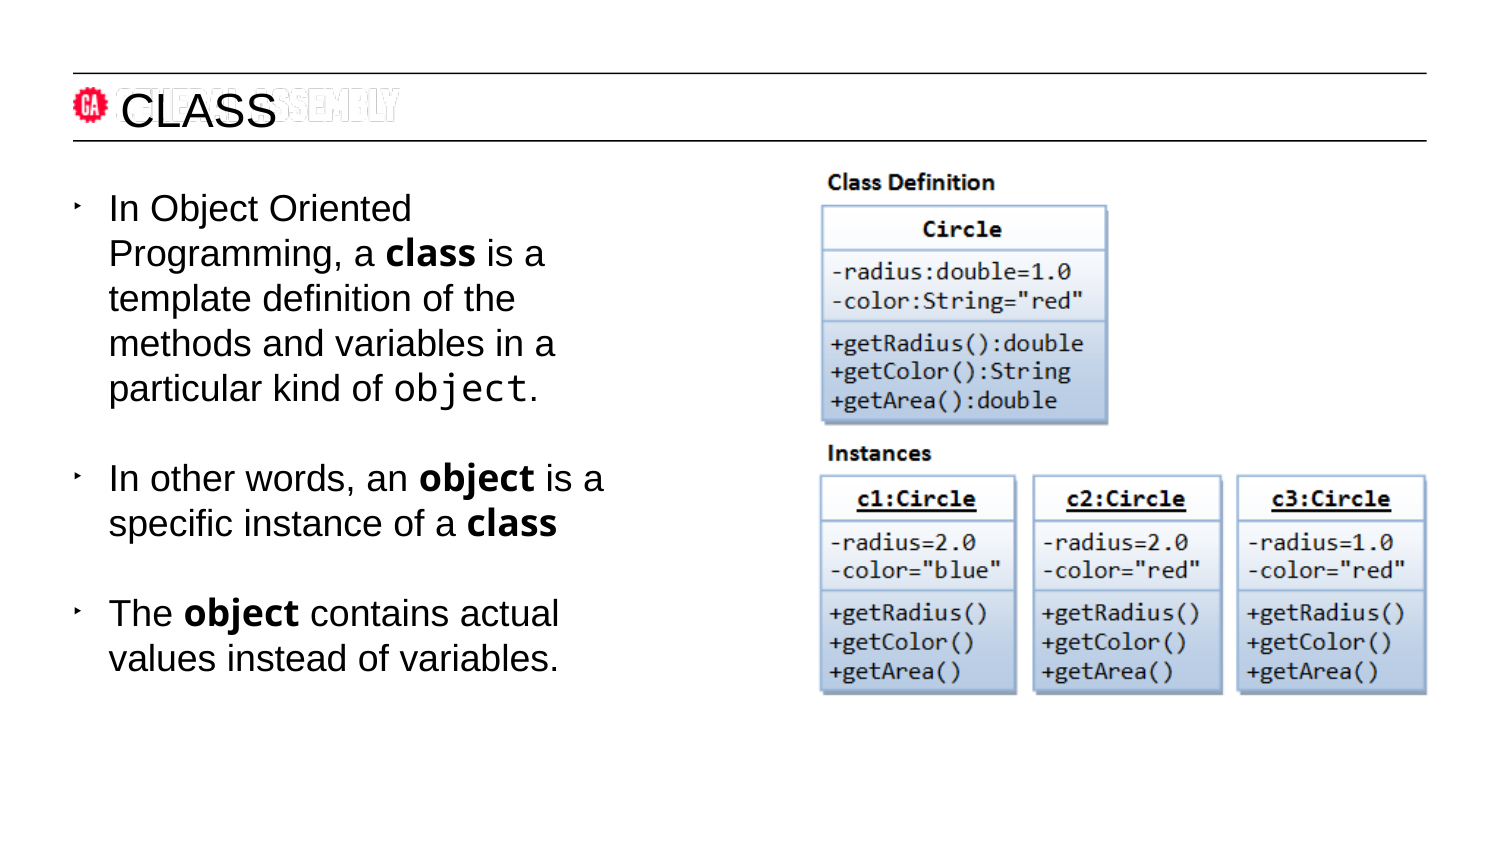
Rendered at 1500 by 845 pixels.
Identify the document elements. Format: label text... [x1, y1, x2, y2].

text_box In Object Oriented Programming, a class is a template definition of the methods and variables in a particular kind of object. In other words, an object is a specific instance of a class The object contains actual values instead of variables. [73, 183, 642, 689]
picture [73, 87, 120, 123]
picture [810, 164, 1440, 707]
text_box CLASS [120, 79, 1011, 129]
